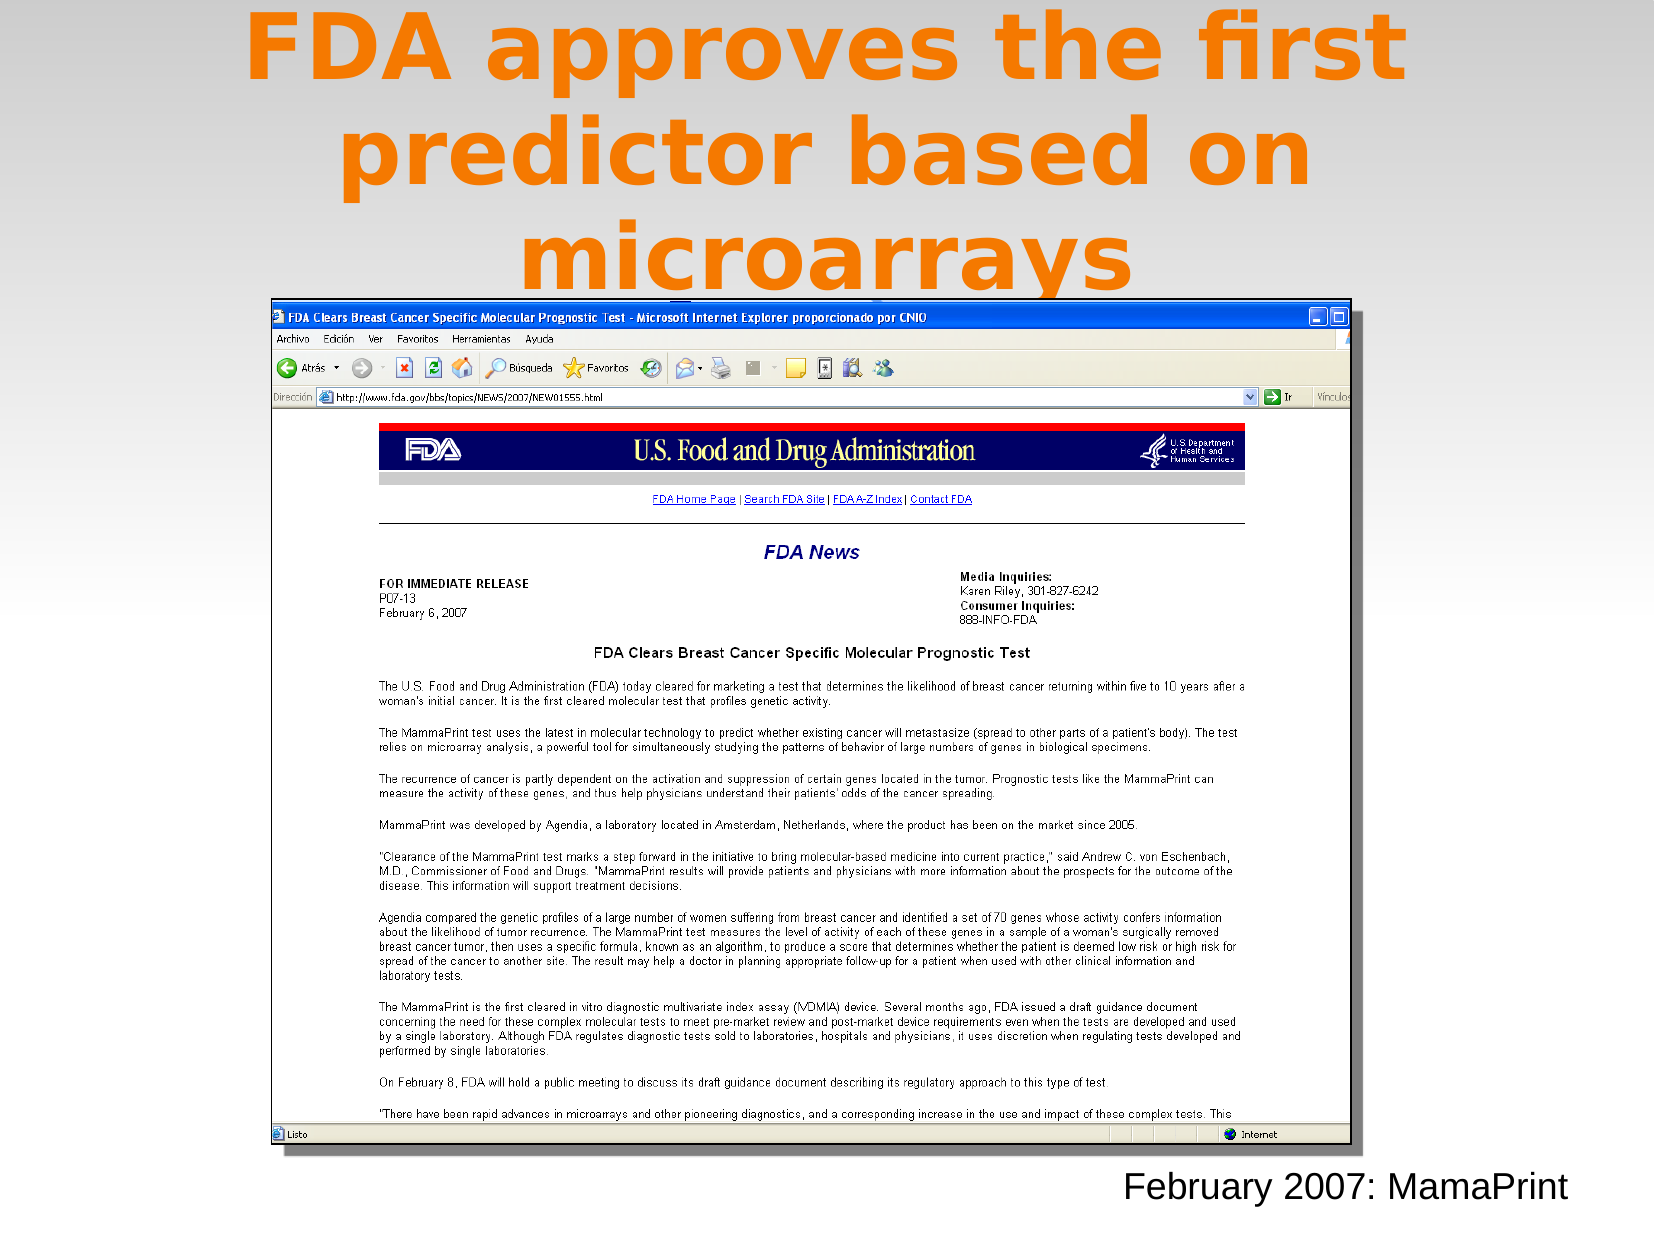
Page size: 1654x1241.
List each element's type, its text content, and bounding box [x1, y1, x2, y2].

picture [272, 300, 1351, 1144]
title FDA approves the first predictor based on microarrays [82, 0, 1571, 314]
text_box February 2007: MamaPrint [1108, 1152, 1601, 1215]
